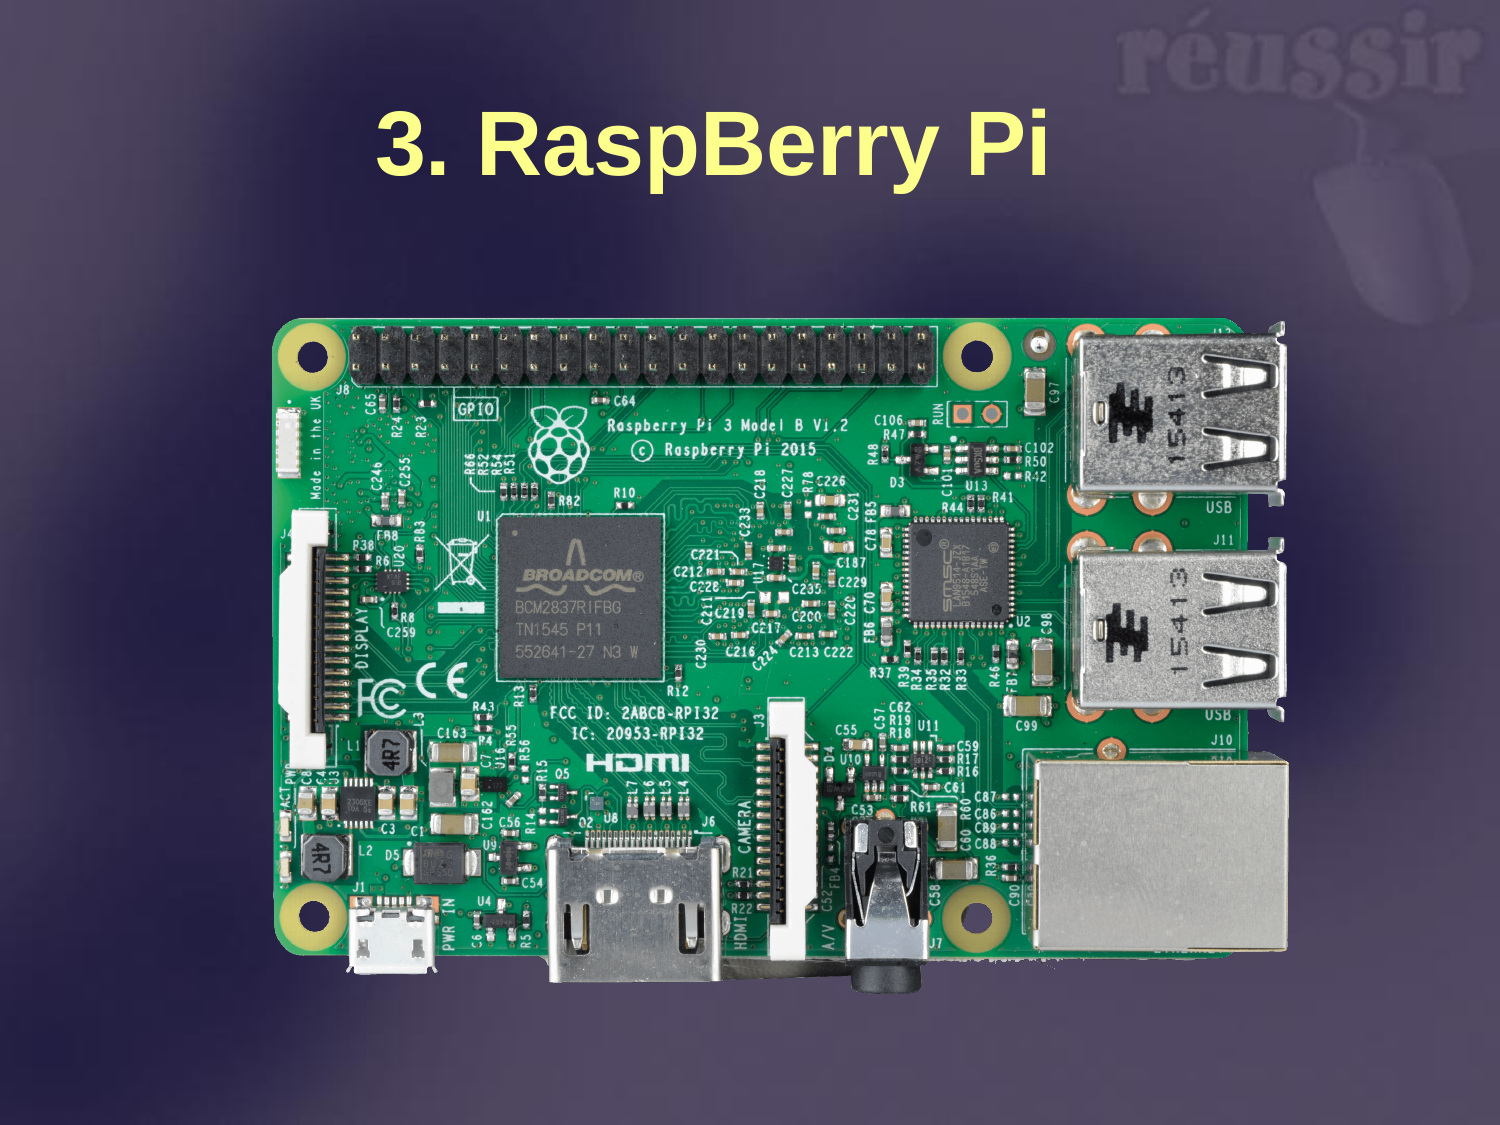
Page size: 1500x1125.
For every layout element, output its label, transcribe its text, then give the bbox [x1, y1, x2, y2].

title 3. RaspBerry Pi [75, 45, 1426, 233]
picture [0, 0, 1500, 1125]
